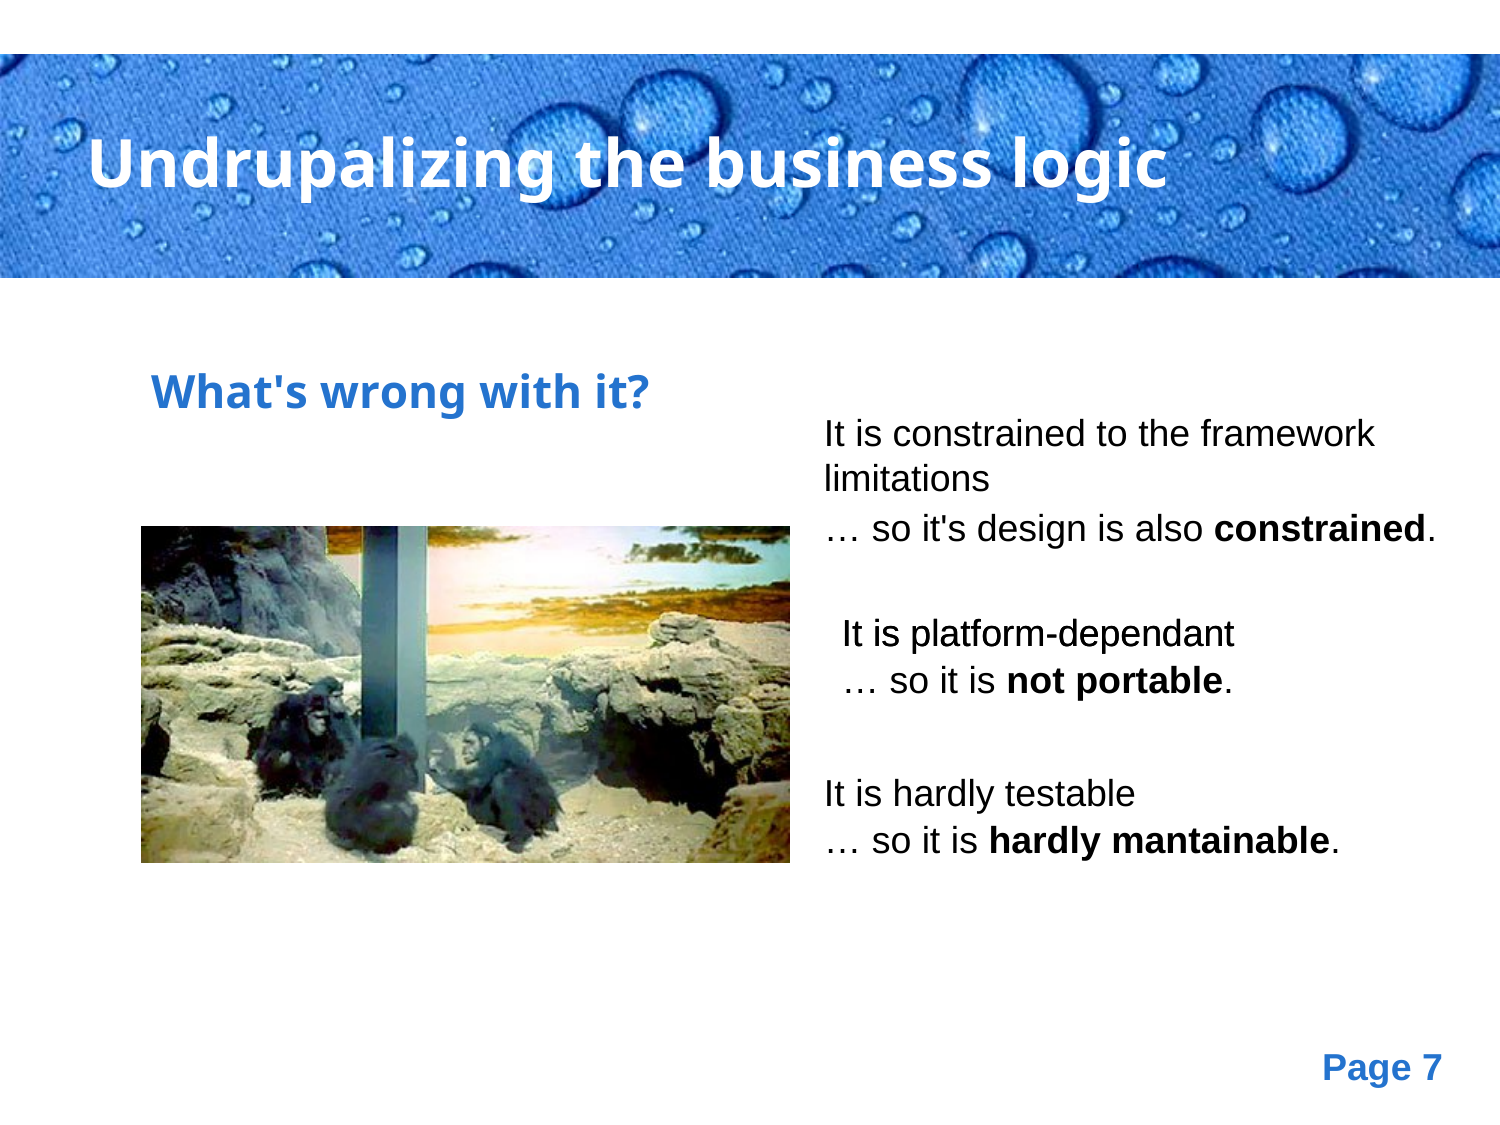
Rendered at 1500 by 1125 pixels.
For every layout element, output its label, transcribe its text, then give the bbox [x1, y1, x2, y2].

text_box … so it's design is also constrained. [809, 496, 1489, 567]
text_box … so it is hardly mantainable. [809, 809, 1423, 870]
text_box What's wrong with it? [136, 355, 851, 426]
picture [0, 54, 1500, 278]
text_box It is constrained to the framework limitations [809, 401, 1463, 496]
text_box It is hardly testable [809, 761, 1384, 809]
text_box … so it is not portable. [826, 662, 1402, 709]
text_box It is platform-dependant [826, 601, 1402, 662]
text_box Undrupalizing the business logic [71, 112, 1185, 209]
picture [141, 526, 790, 863]
